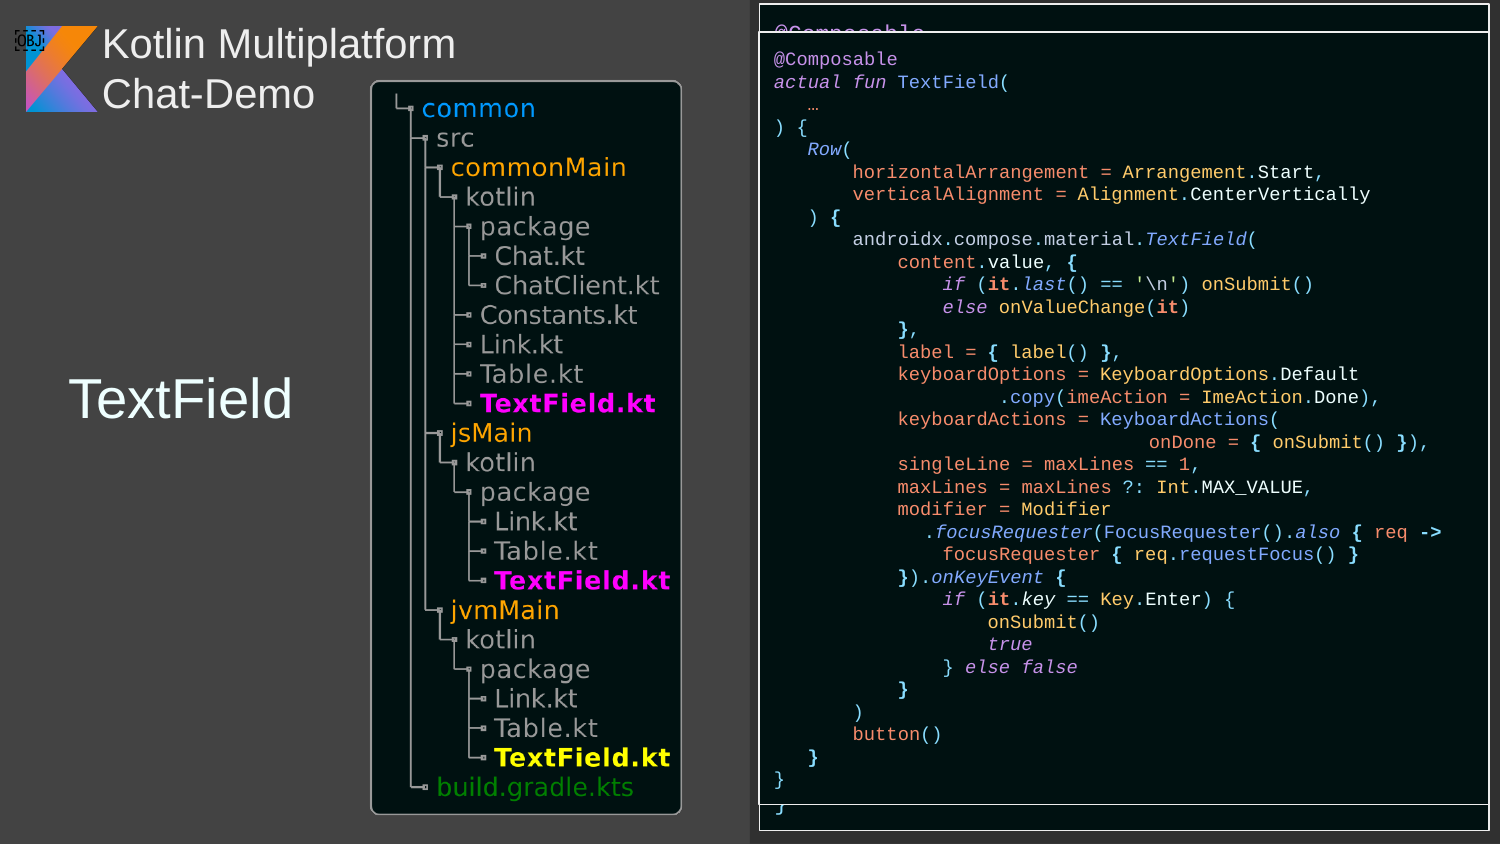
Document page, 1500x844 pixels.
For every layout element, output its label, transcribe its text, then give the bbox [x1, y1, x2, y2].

picture [26, 26, 98, 112]
picture [356, 48, 710, 843]
text_box @Composable actual fun TextField( content: State<String>, onValueChange: (String) -> Unit, label: @Composable () -> Unit, button: @Composable () -> Unit, maxLines: Int?, // not implemented for JS focusRequester: (() -> Unit) -> Unit, onSubmit: () -> Unit ) { Row(horizontalArrangement = Arrangement.Start, verticalAlignment = Alignment.CenterVertically) { label() TextInput(content.value) { autoFocus() onInput { val text = it.value if (text.last() == '\n') onSubmit() else onValueChange(text) } onKeyDown { if (it.key == "Enter") onSubmit() } } button() } } [759, 805, 1489, 831]
title TextField [43, 301, 318, 446]
text_box @Composable actual fun TextField( … ) { Row( horizontalArrangement = Arrangement.Start, verticalAlignment = Alignment.CenterVertically ) { androidx.compose.material.TextField( content.value, { if (it.last() == '\n') onSubmit() else onValueChange(it) }, label = { label() }, keyboardOptions = KeyboardOptions.Default .copy(imeAction = ImeAction.Done), keyboardActions = KeyboardActions( onDone = { onSubmit() }), singleLine = maxLines == 1, maxLines = maxLines ?: Int.MAX_VALUE, modifier = Modifier .focusRequester(FocusRequester().also { req -> focusRequester { req.requestFocus() } }).onKeyEvent { if (it.key == Key.Enter) { onSubmit() true } else false } ) button() } } [758, 31, 1489, 805]
text_box @Composable actual fun TextField( content: State<String>, onValueChange: (String) -> Unit, label: @Composable () -> Unit, button: @Composable () -> Unit, maxLines: Int?, // not implemented for JS focusRequester: (() -> Unit) -> Unit, onSubmit: () -> Unit ) { Row(horizontalArrangement = Arrangement.Start, verticalAlignment = Alignment.CenterVertically) { label() TextInput(content.value) { autoFocus() onInput { val text = it.value if (text.last() == '\n') onSubmit() else onValueChange(text) } onKeyDown { if (it.key == "Enter") onSubmit() } } button() } } [759, 4, 1489, 31]
